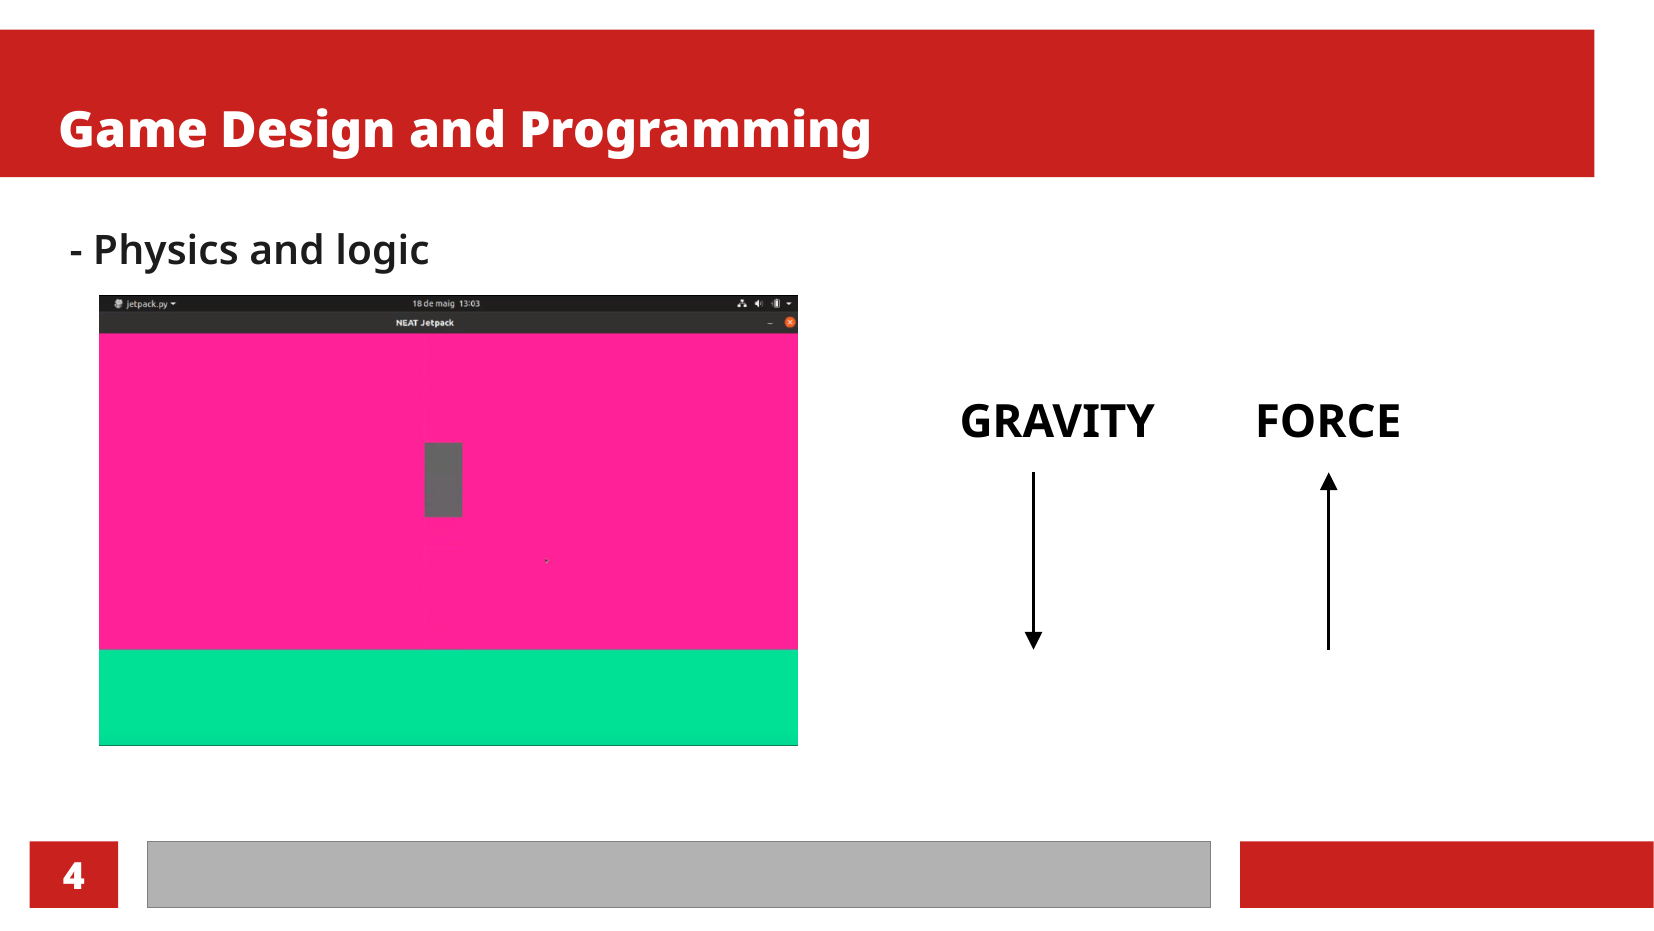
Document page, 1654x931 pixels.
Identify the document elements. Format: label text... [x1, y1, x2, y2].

list - Physics and logic [59, 221, 1565, 798]
picture [99, 295, 798, 746]
title Game Design and Programming [59, 44, 1595, 163]
text_box GRAVITY FORCE [944, 380, 1536, 454]
